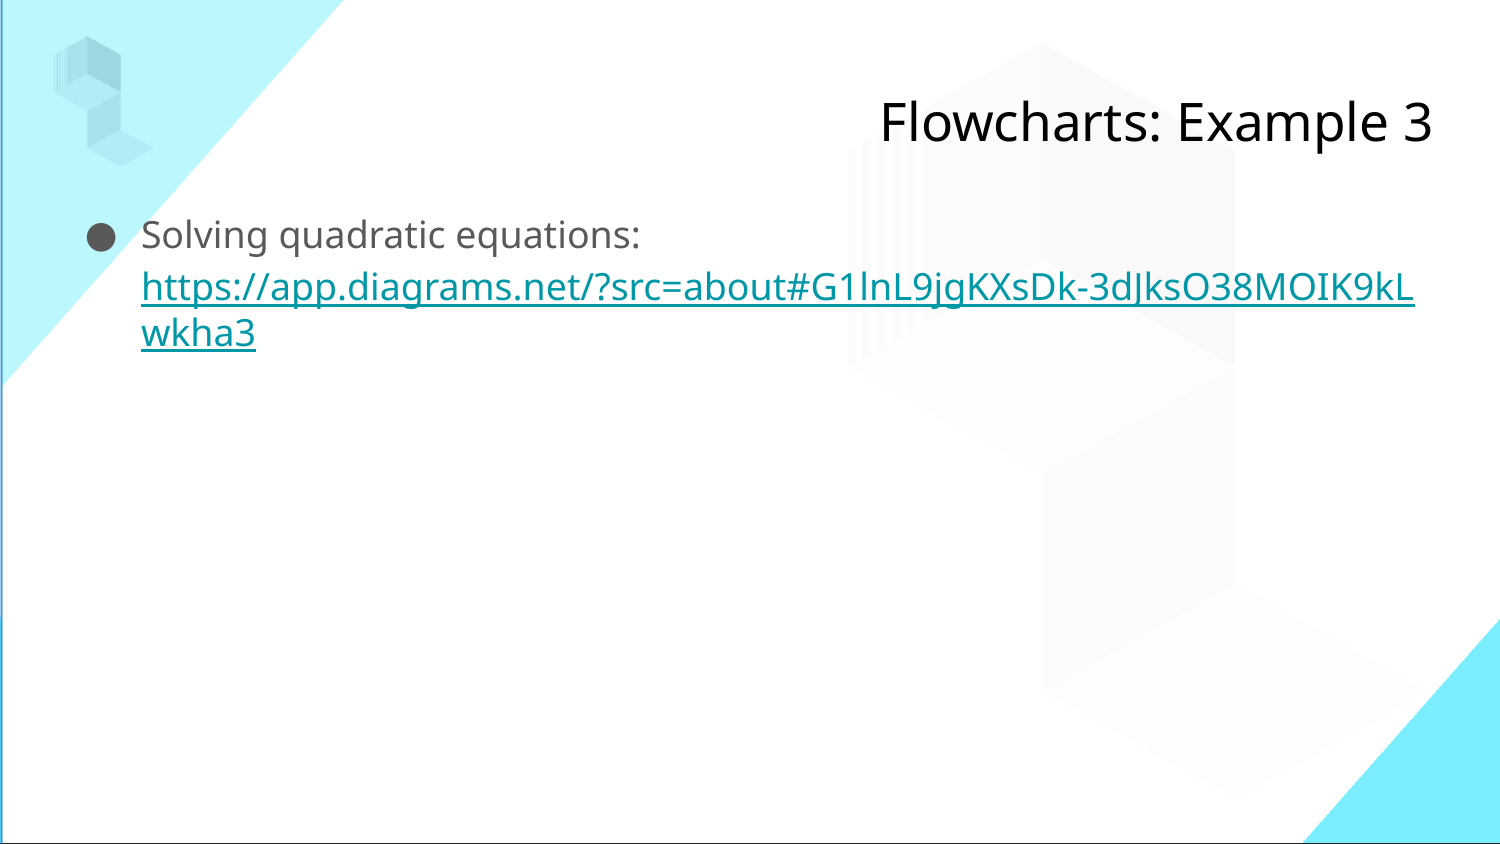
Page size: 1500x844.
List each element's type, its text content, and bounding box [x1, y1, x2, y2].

picture [0, 0, 1500, 844]
list Solving quadratic equations: https://app.diagrams.net/?src=about#G1lnL9jgKXsDk-3dJksO38MOIK9kLwkha3 [51, 189, 1449, 750]
title Flowcharts: Example 3 [51, 72, 1449, 167]
